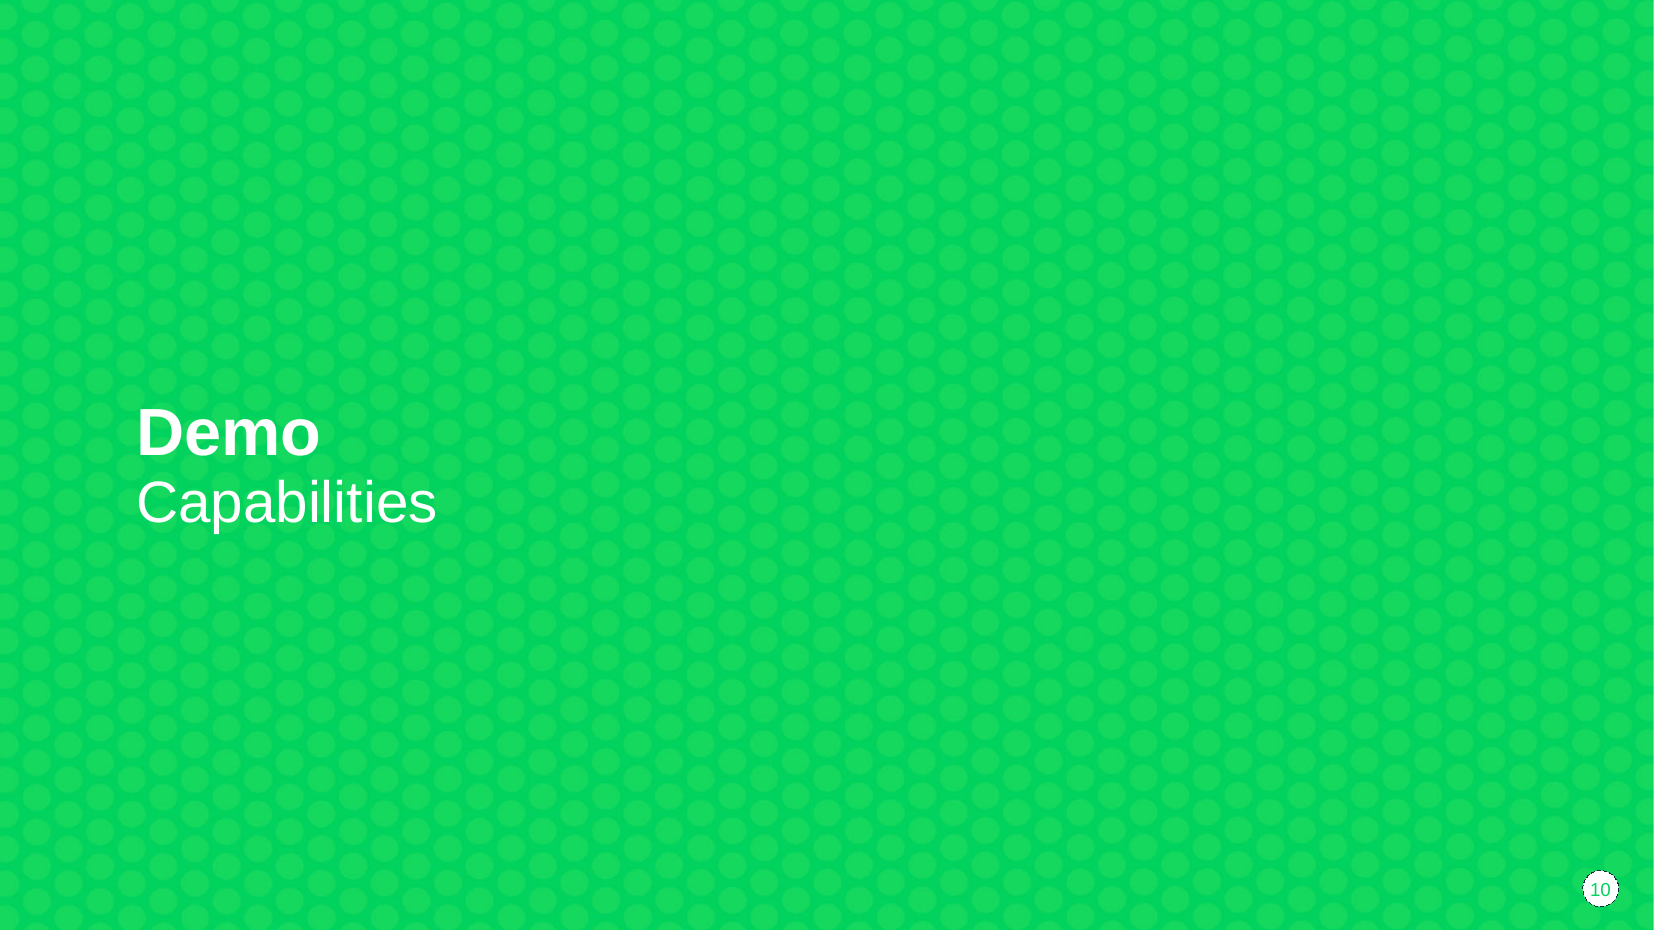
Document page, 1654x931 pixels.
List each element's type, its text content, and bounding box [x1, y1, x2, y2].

picture [0, 0, 1654, 930]
title Demo Capabilities [121, 387, 1531, 543]
